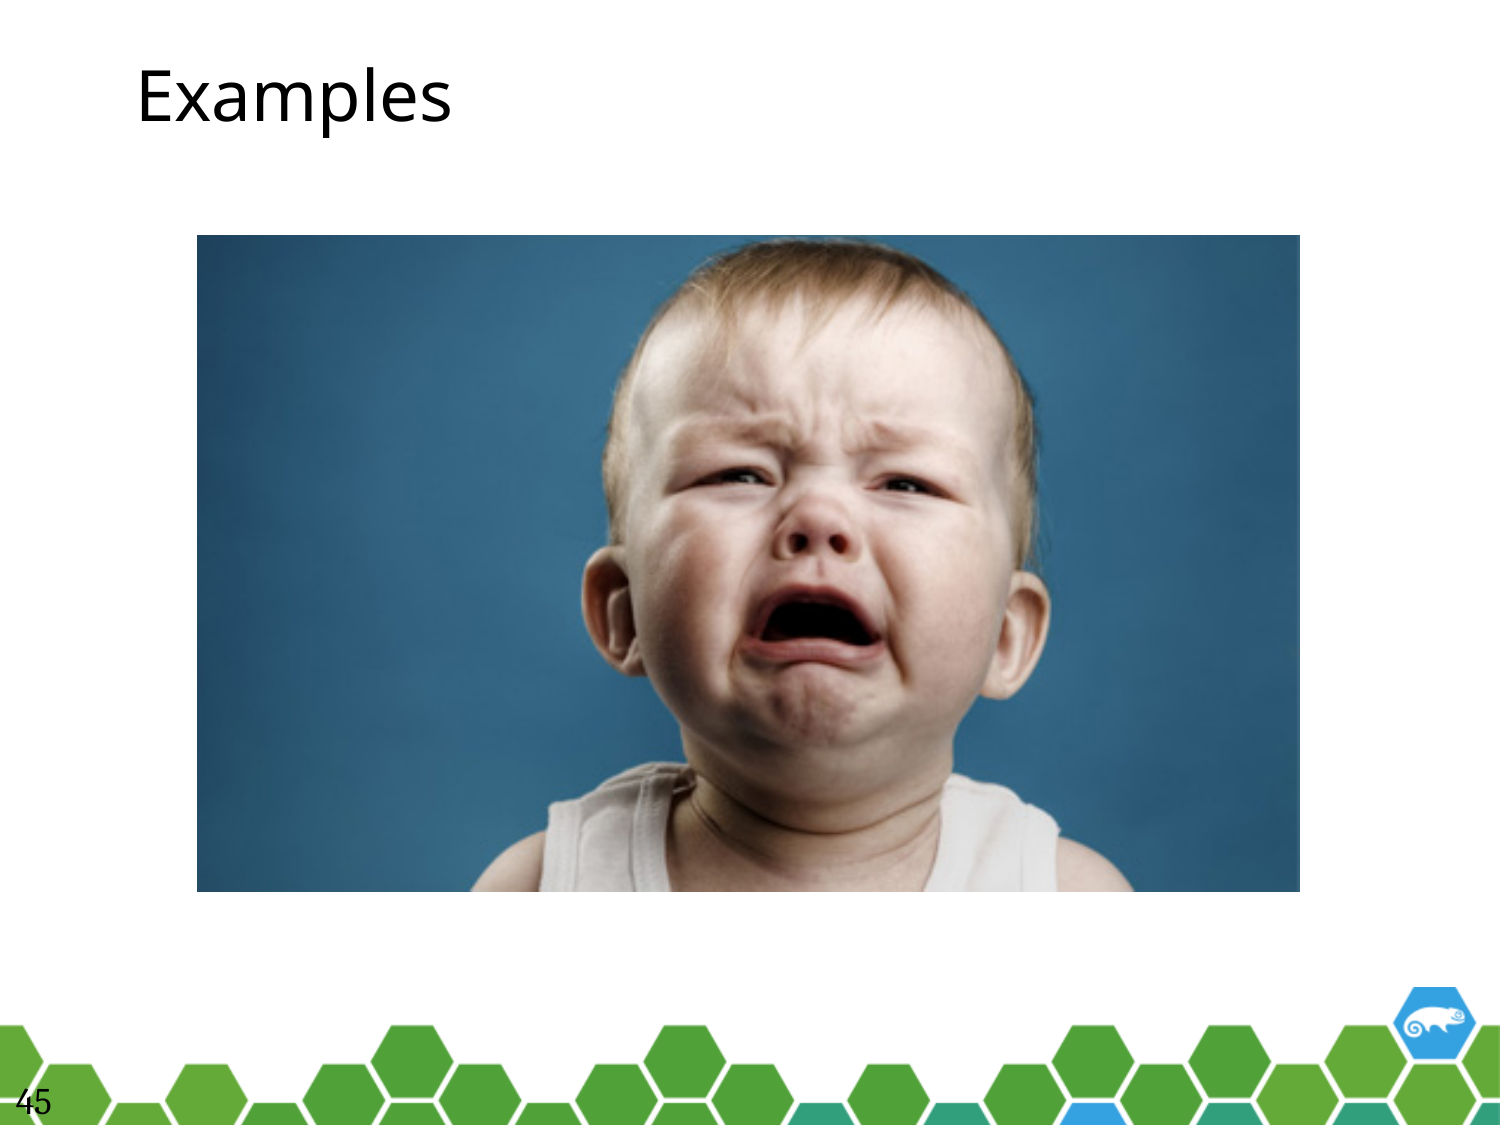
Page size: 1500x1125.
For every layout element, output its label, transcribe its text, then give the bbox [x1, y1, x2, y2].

picture [0, 987, 1500, 1125]
text_box Examples [134, 12, 1371, 175]
picture [197, 235, 1300, 892]
